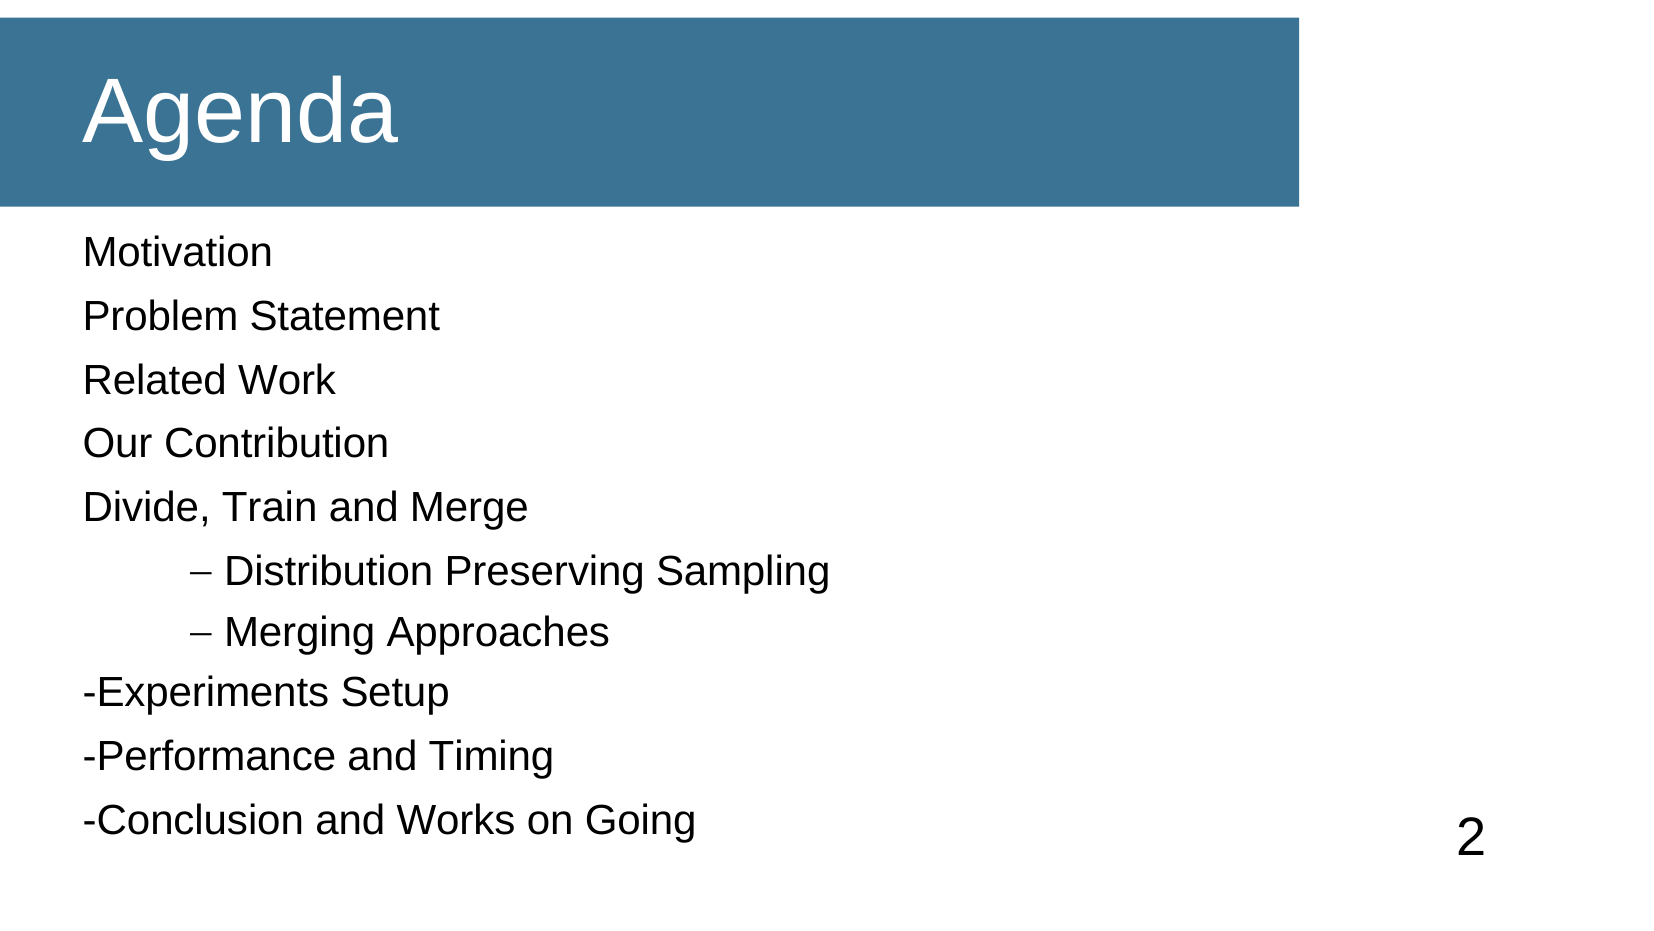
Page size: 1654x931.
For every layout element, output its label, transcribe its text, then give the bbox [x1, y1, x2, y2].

title Agenda [82, 35, 1234, 189]
list Motivation Problem Statement Related Work Our Contribution Divide, Train and Merge Distribution Preserving Sampling Merging Approaches -Experiments Setup -Performance and Timing -Conclusion and Works on Going [82, 224, 1571, 851]
